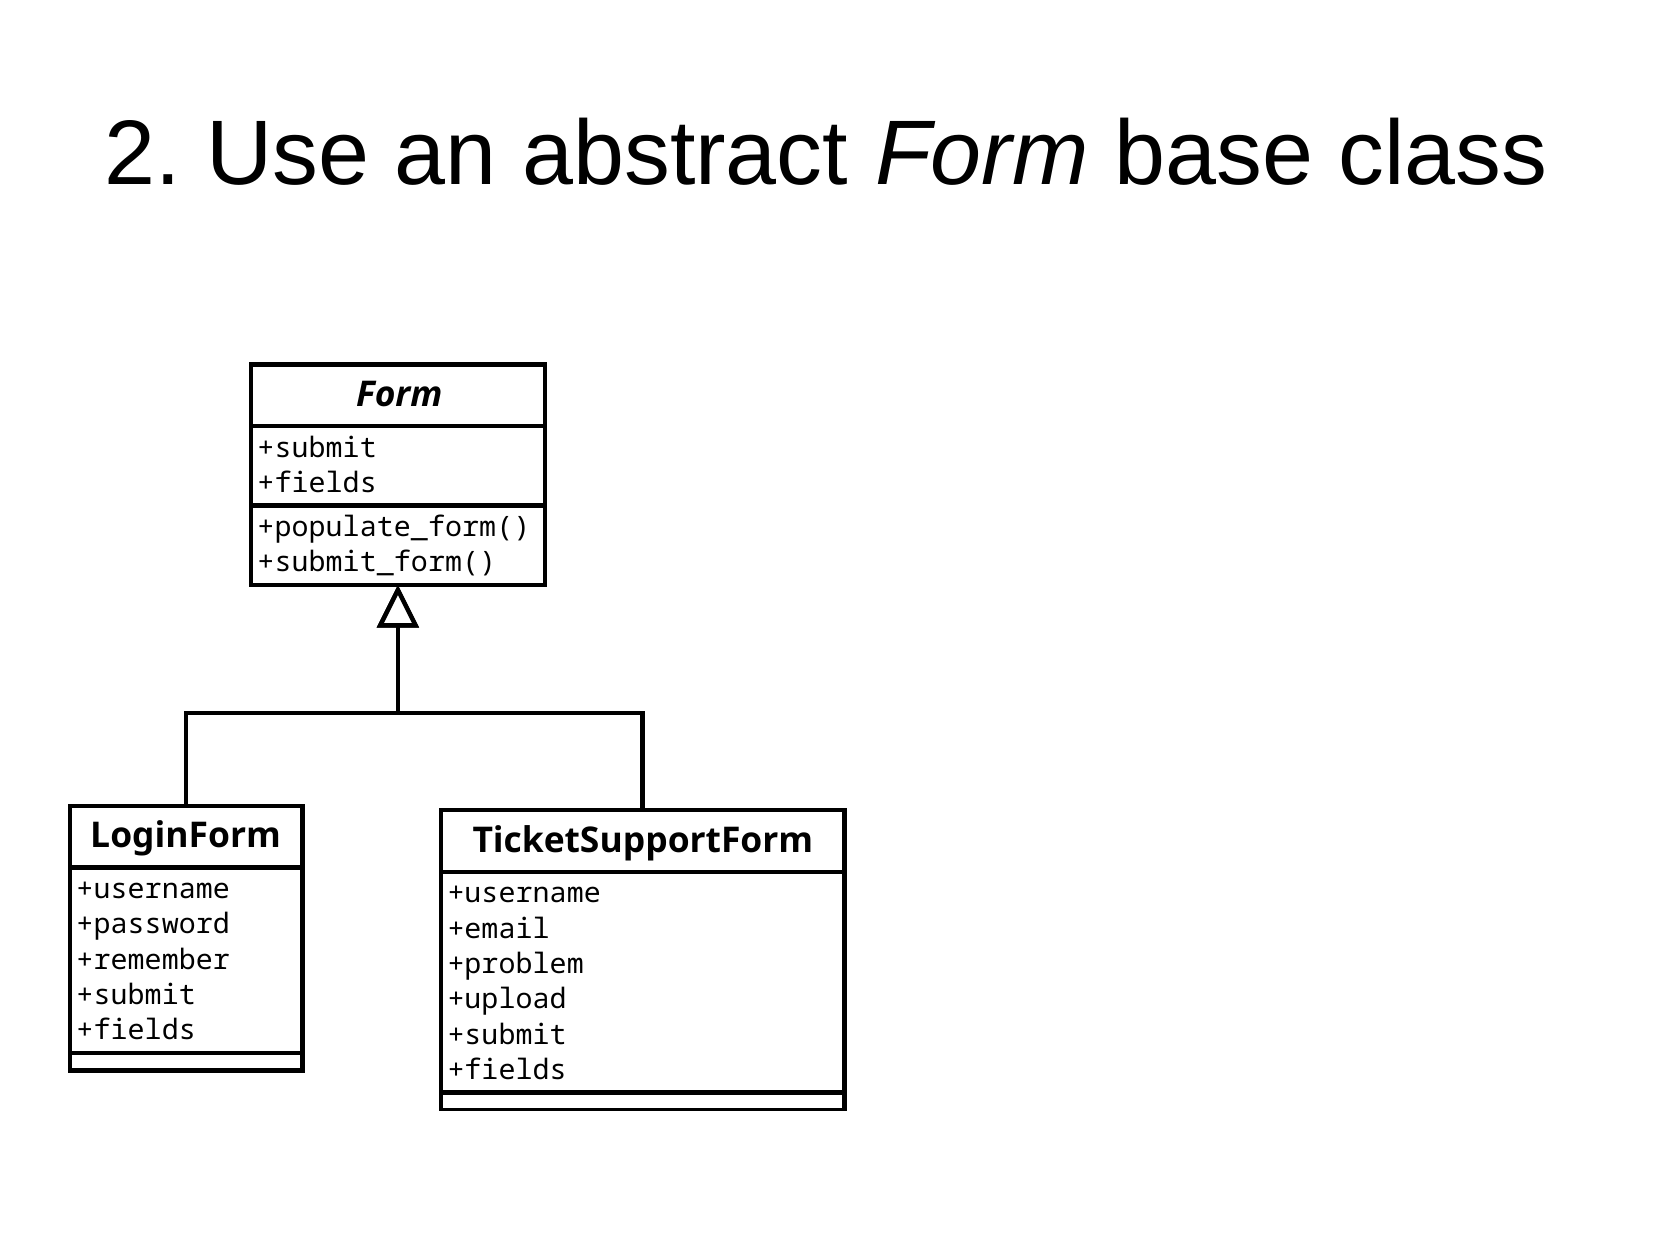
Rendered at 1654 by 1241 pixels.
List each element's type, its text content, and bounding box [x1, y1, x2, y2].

picture [59, 360, 855, 1111]
title 2. Use an abstract Form base class [82, 49, 1571, 257]
